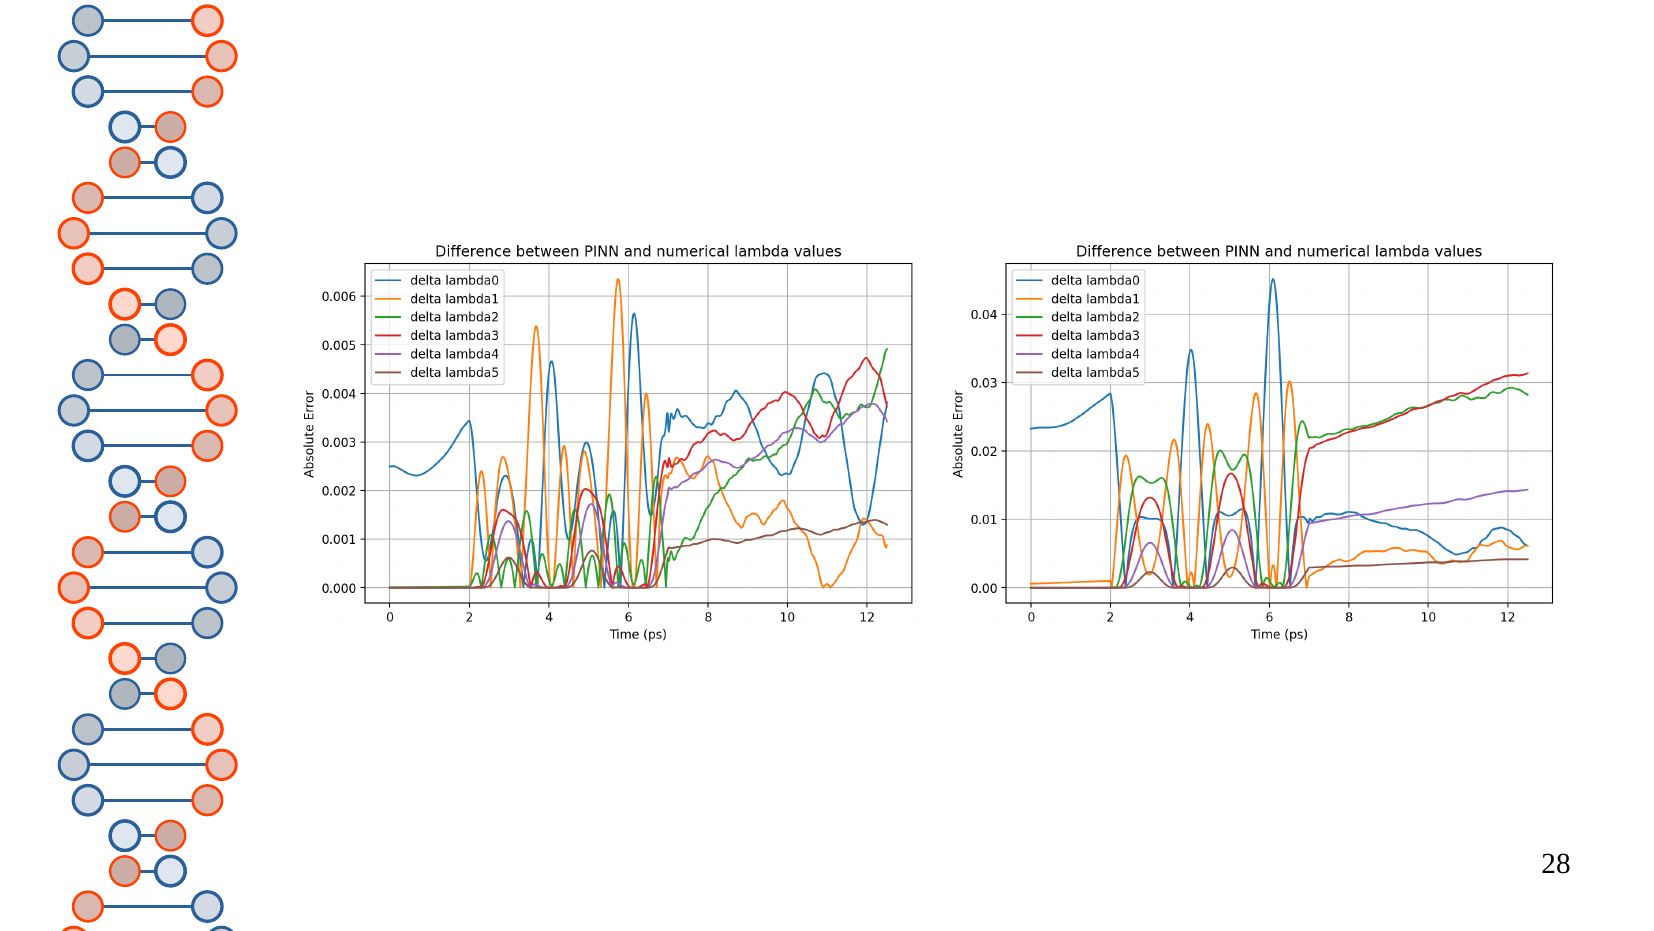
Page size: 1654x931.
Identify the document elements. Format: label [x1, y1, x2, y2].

picture [944, 236, 1561, 650]
picture [295, 236, 920, 650]
